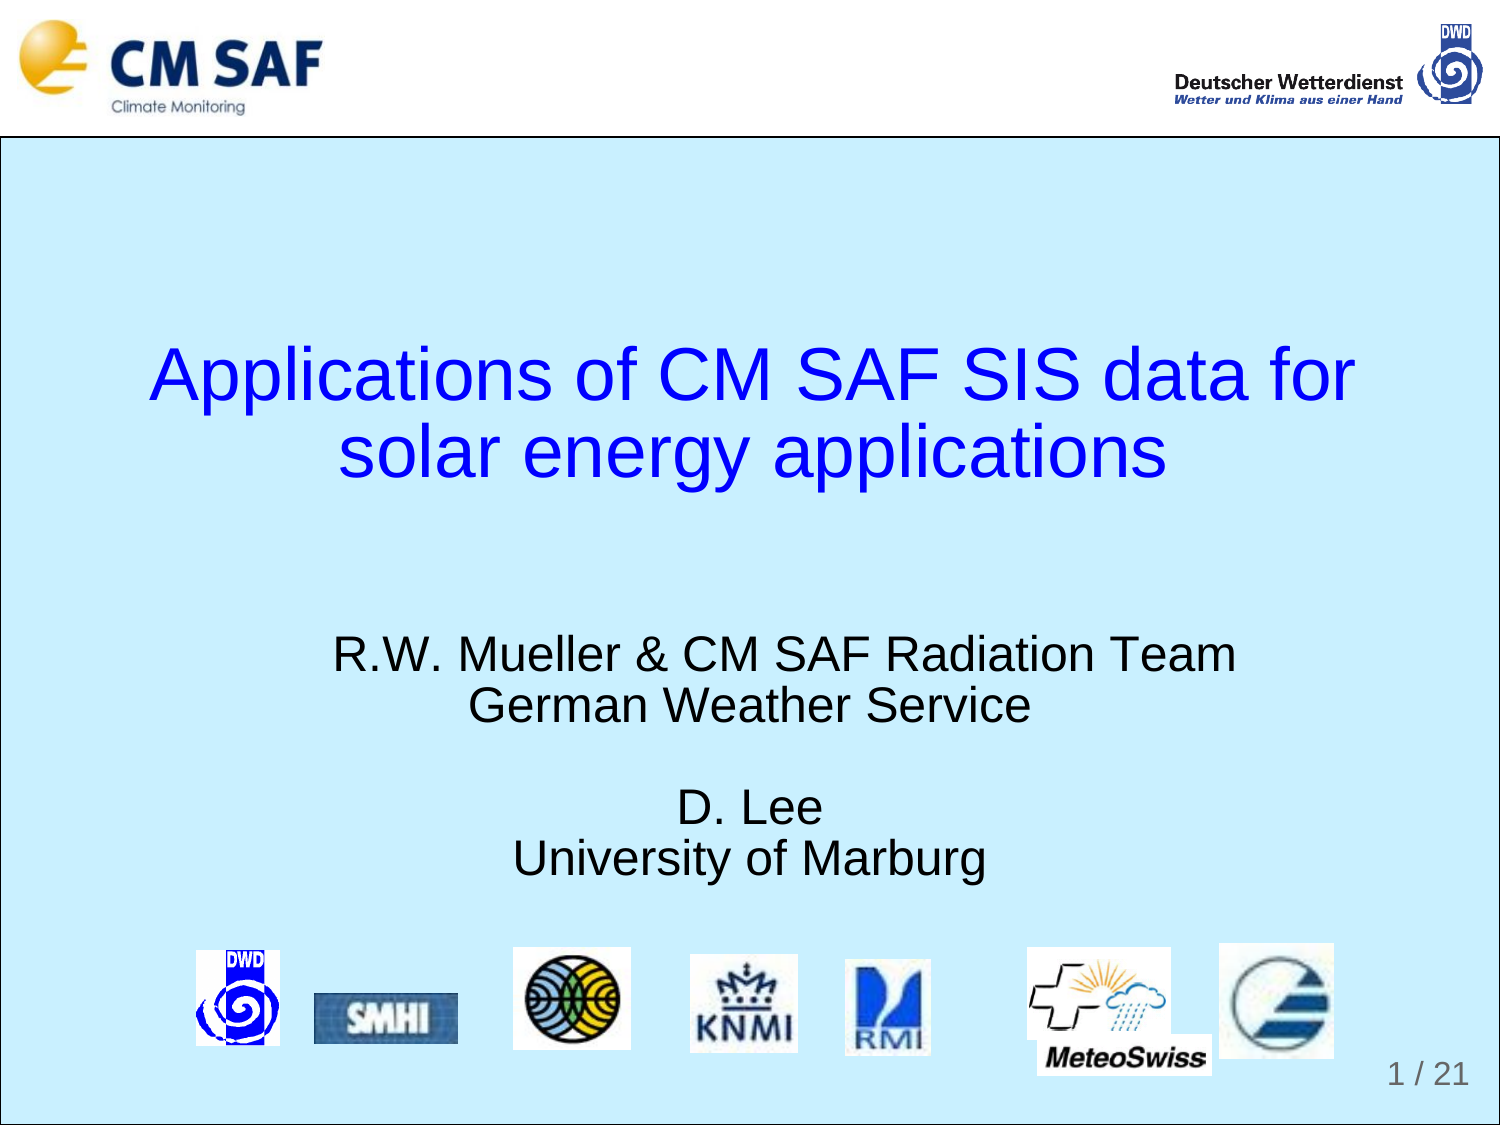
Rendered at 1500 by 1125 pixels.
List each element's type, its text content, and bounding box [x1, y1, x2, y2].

picture [845, 959, 931, 1056]
picture [196, 950, 280, 1046]
picture [1027, 947, 1212, 1077]
title Applications of CM SAF SIS data for solar energy applications [112, 274, 1396, 558]
picture [690, 954, 798, 1053]
text_box R.W. Mueller & CM SAF Radiation Team German Weather Service D. Lee University of Marburg [258, 630, 1242, 879]
picture [314, 993, 458, 1044]
picture [1219, 943, 1334, 1059]
picture [1175, 24, 1483, 104]
picture [17, 19, 325, 117]
picture [513, 947, 631, 1051]
